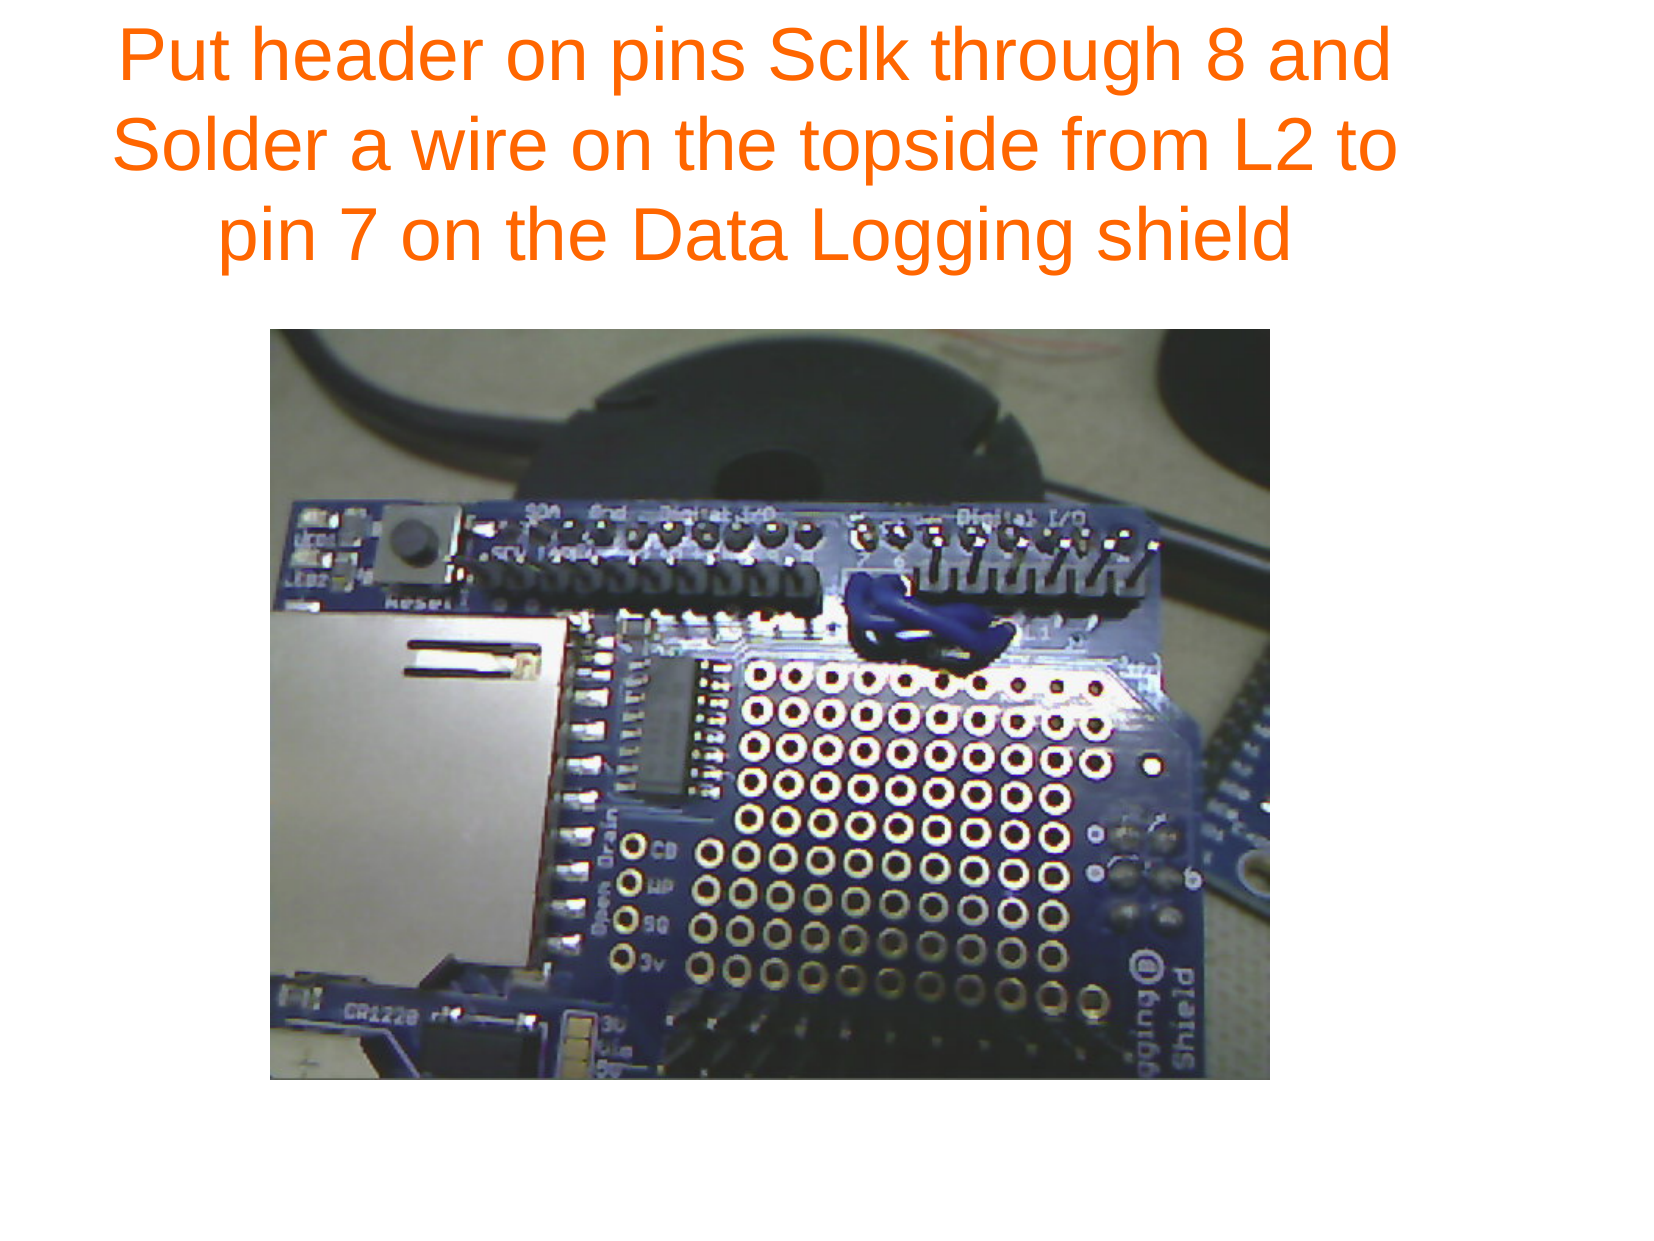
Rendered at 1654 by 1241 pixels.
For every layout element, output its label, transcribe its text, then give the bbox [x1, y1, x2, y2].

title Put header on pins Sclk through 8 and Solder a wire on the topside from L2 to pin 7 on the Data Logging shield [82, 5, 1430, 217]
picture [270, 330, 1270, 1080]
